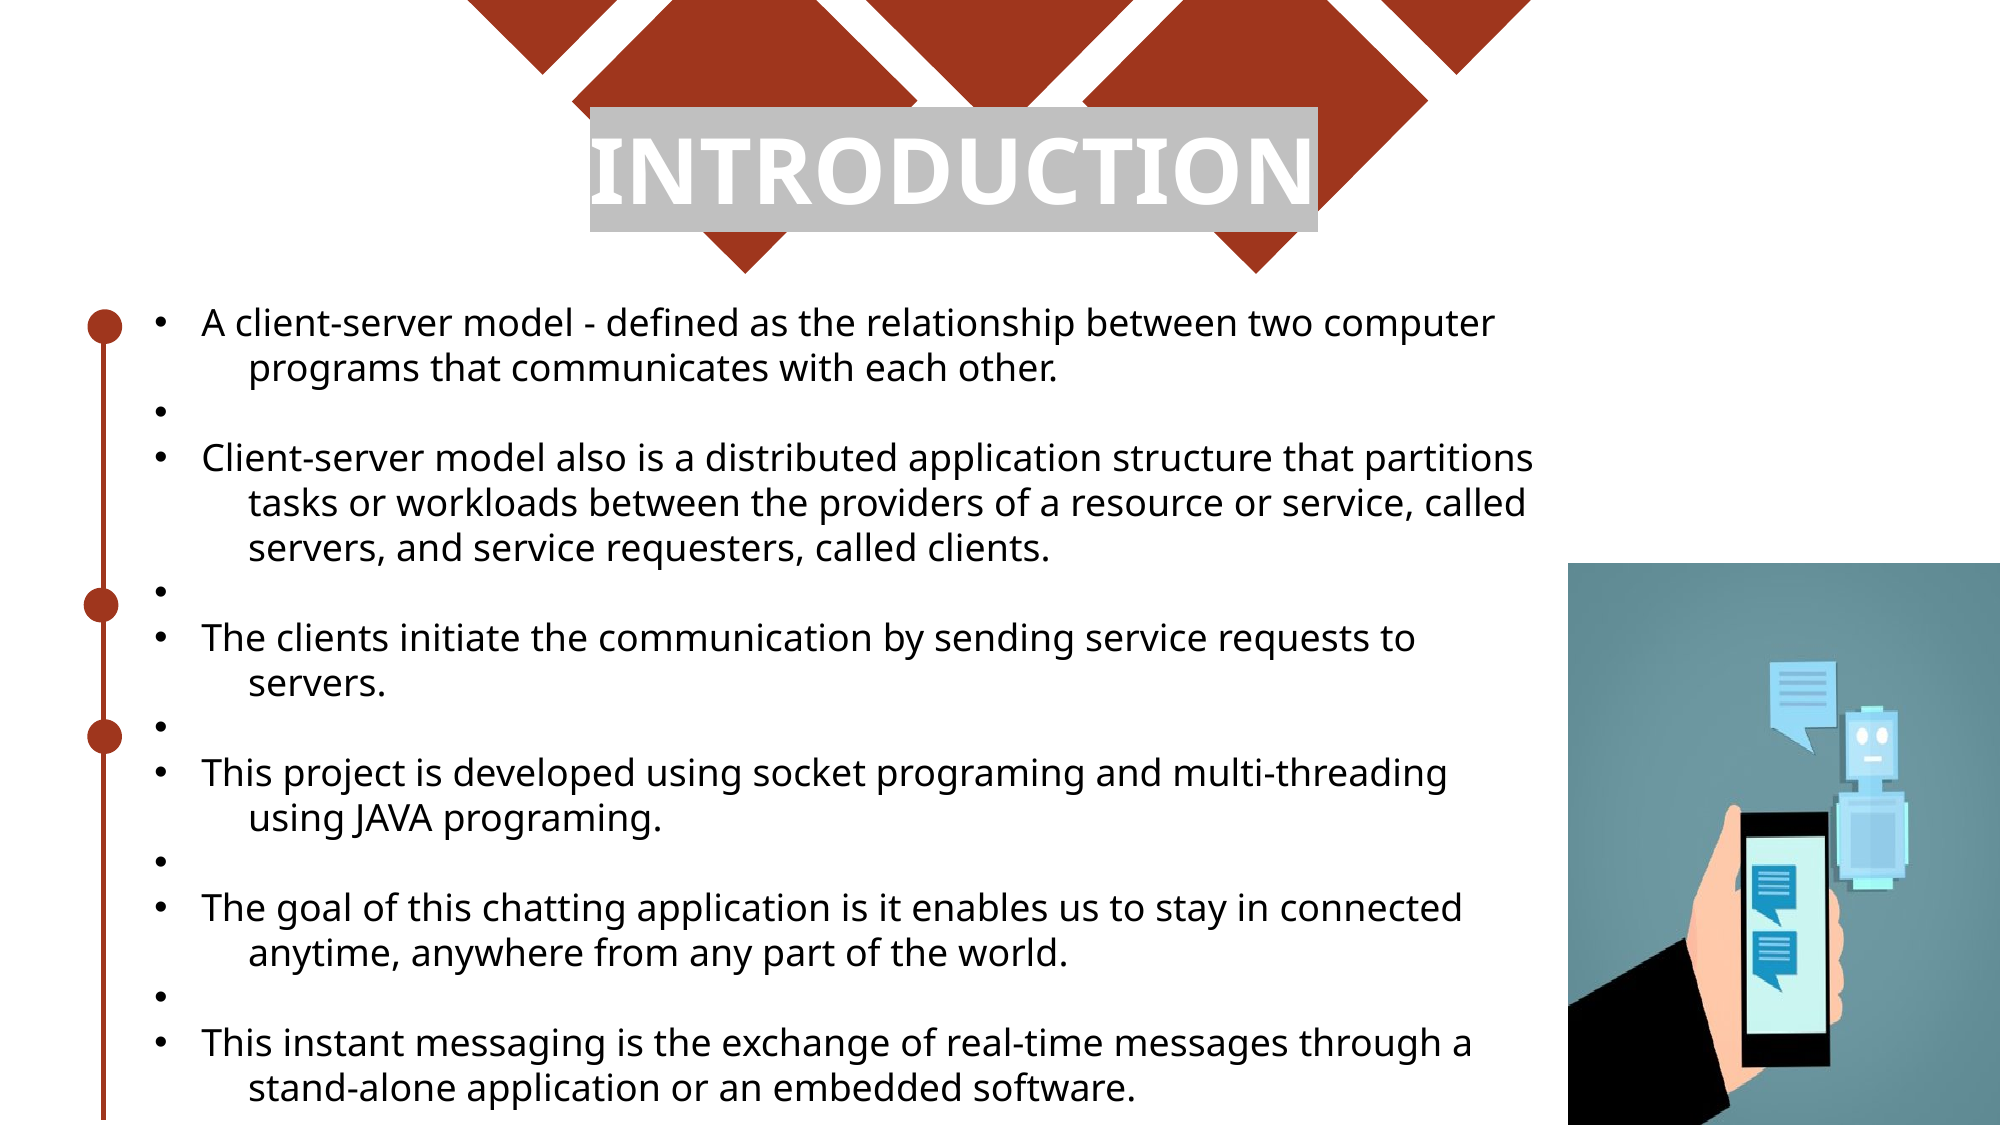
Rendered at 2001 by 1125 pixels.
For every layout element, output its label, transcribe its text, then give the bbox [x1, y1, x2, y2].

picture [1569, 563, 2000, 1125]
text_box [83, 587, 119, 623]
text_box A client-server model - defined as the relationship between two computer programs that communicates with each other. Client-server model also is a distributed application structure that partitions tasks or workloads between the providers of a resource or service, called servers, and service requesters, called clients. The clients initiate the communication by sending service requests to servers. This project is developed using socket programing and multi-threading using JAVA programing. The goal of this chatting application is it enables us to stay in connected anytime, anywhere from any part of the world. This instant messaging is the exchange of real-time messages through a stand-alone application or an embedded software. [139, 291, 1569, 1125]
text_box [87, 719, 122, 754]
title INTRODUCTION [34, 59, 1874, 283]
